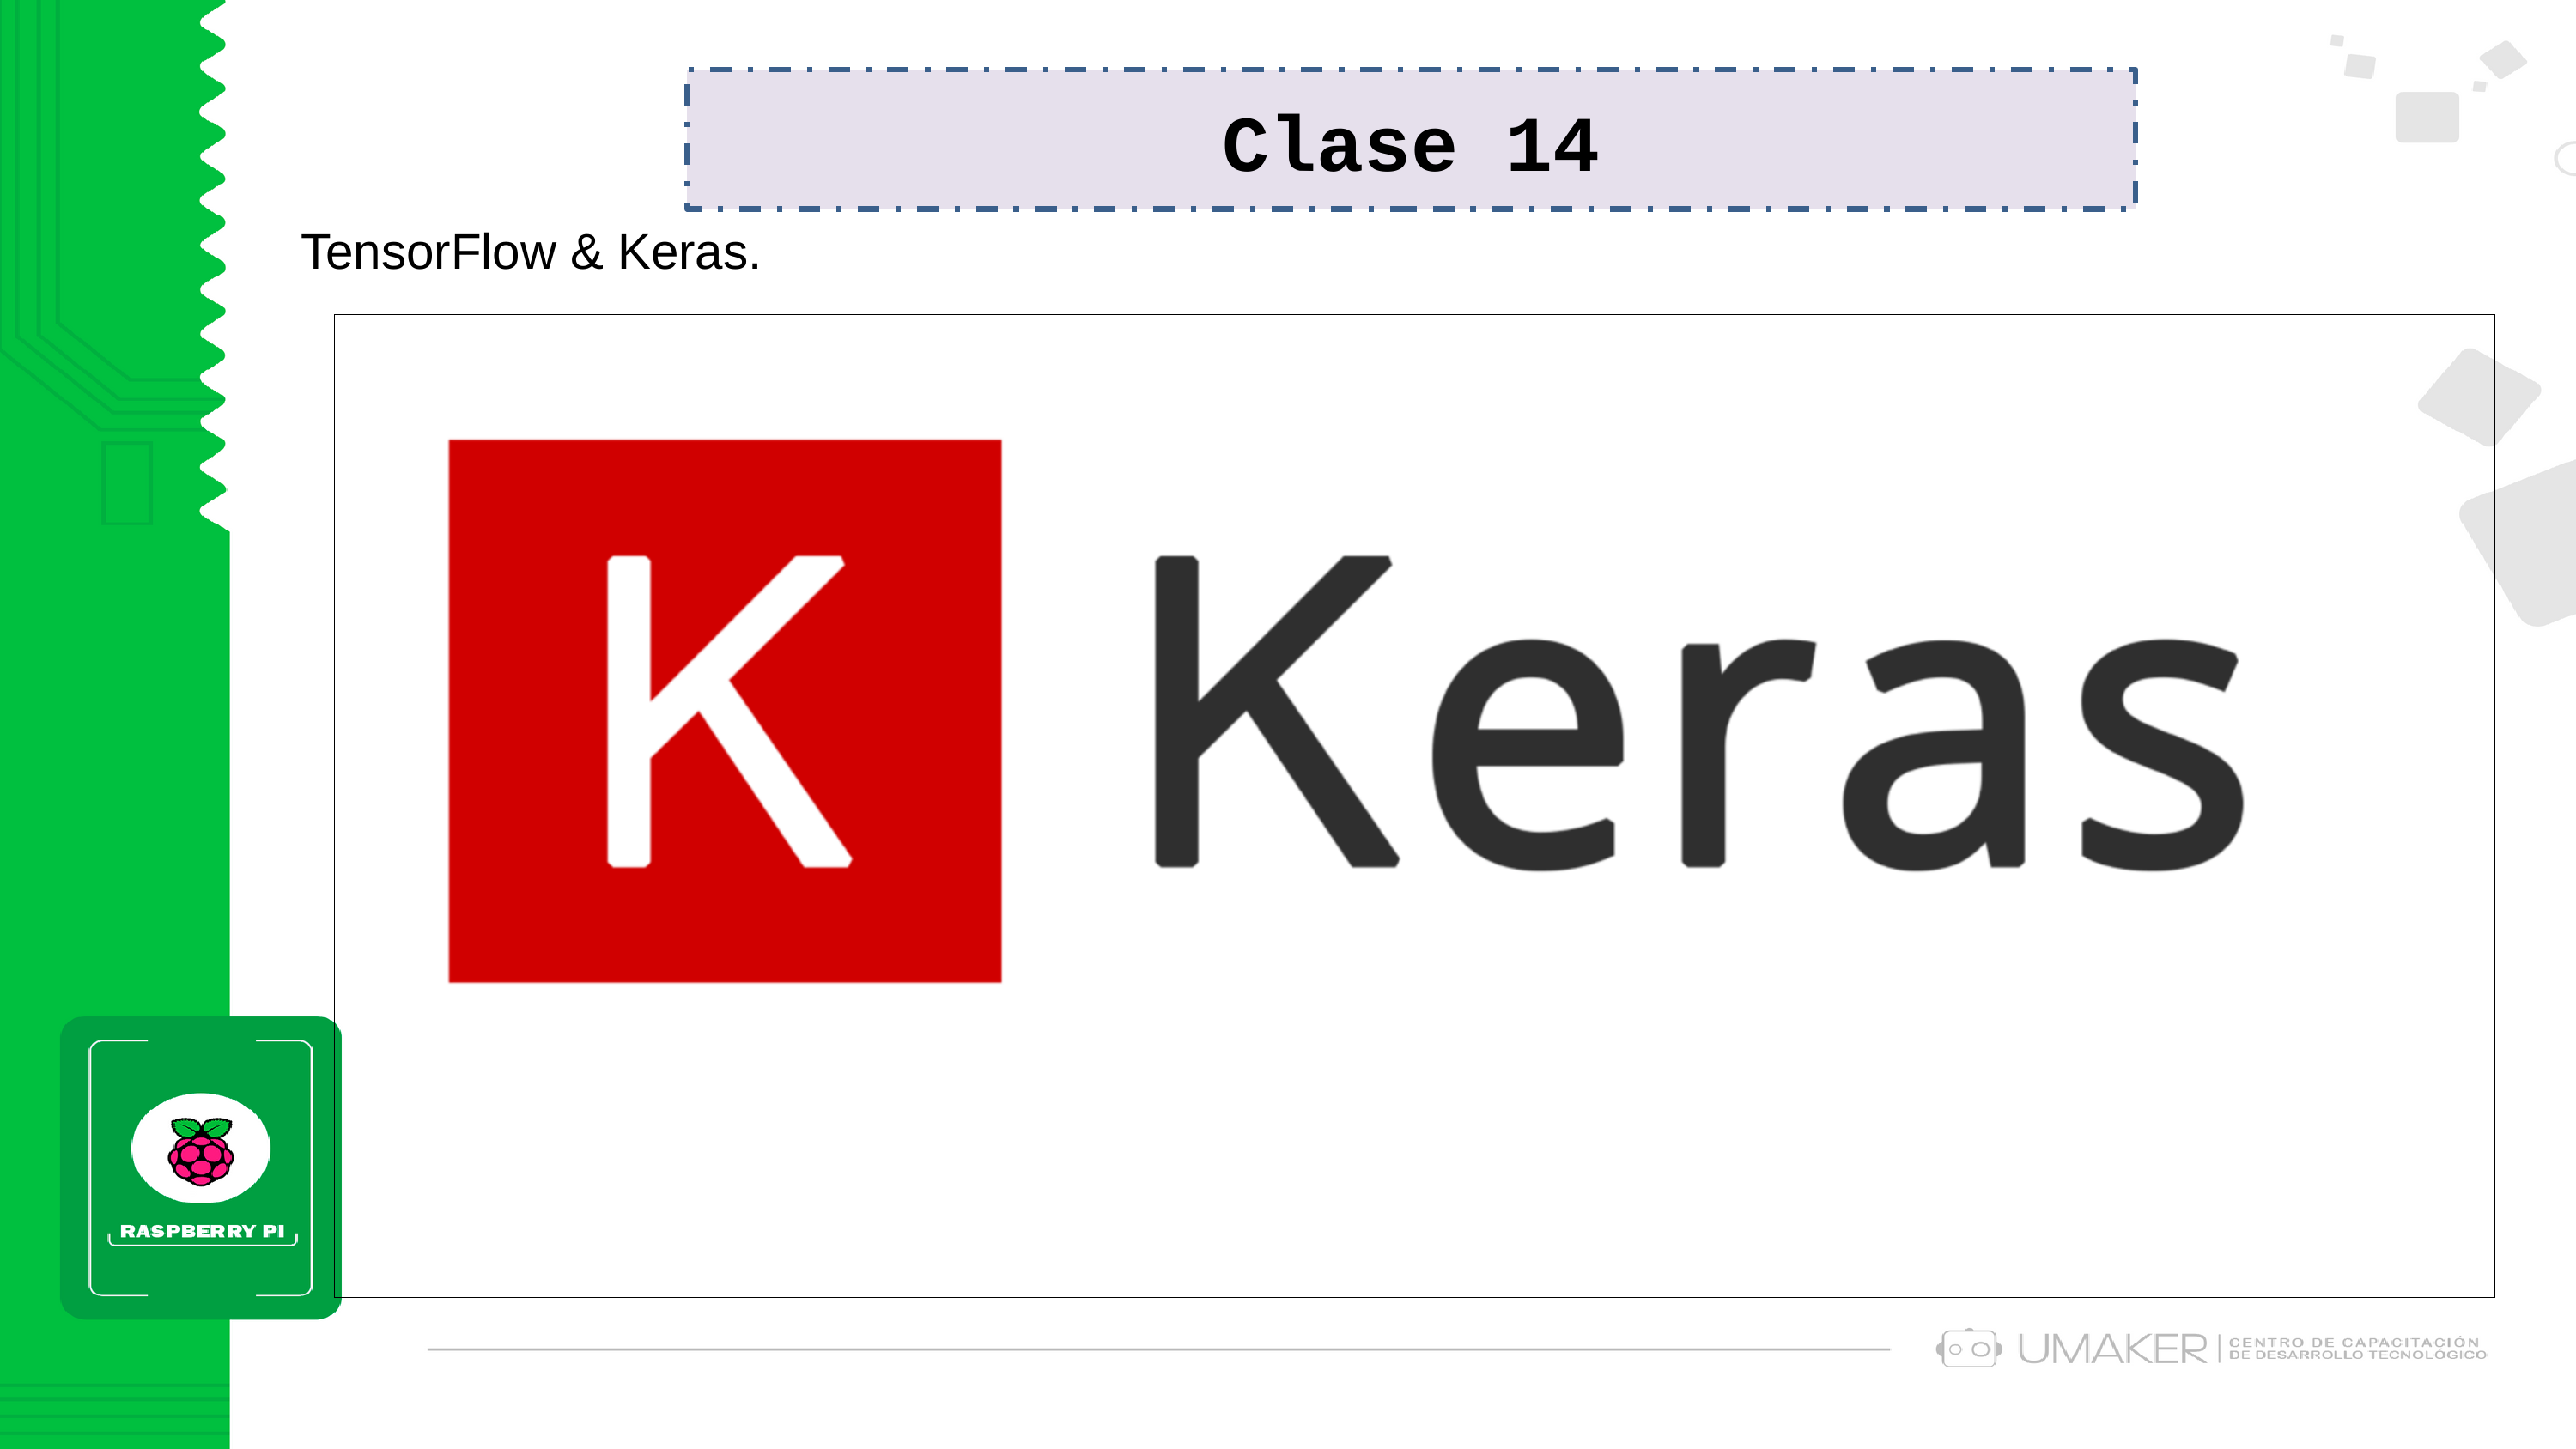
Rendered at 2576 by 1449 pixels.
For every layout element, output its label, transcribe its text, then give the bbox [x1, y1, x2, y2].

text_box Clase 14 [687, 70, 2136, 209]
text_box [334, 314, 2495, 1298]
picture [0, 0, 2576, 1449]
text_box TensorFlow & Keras. [243, 213, 2378, 366]
